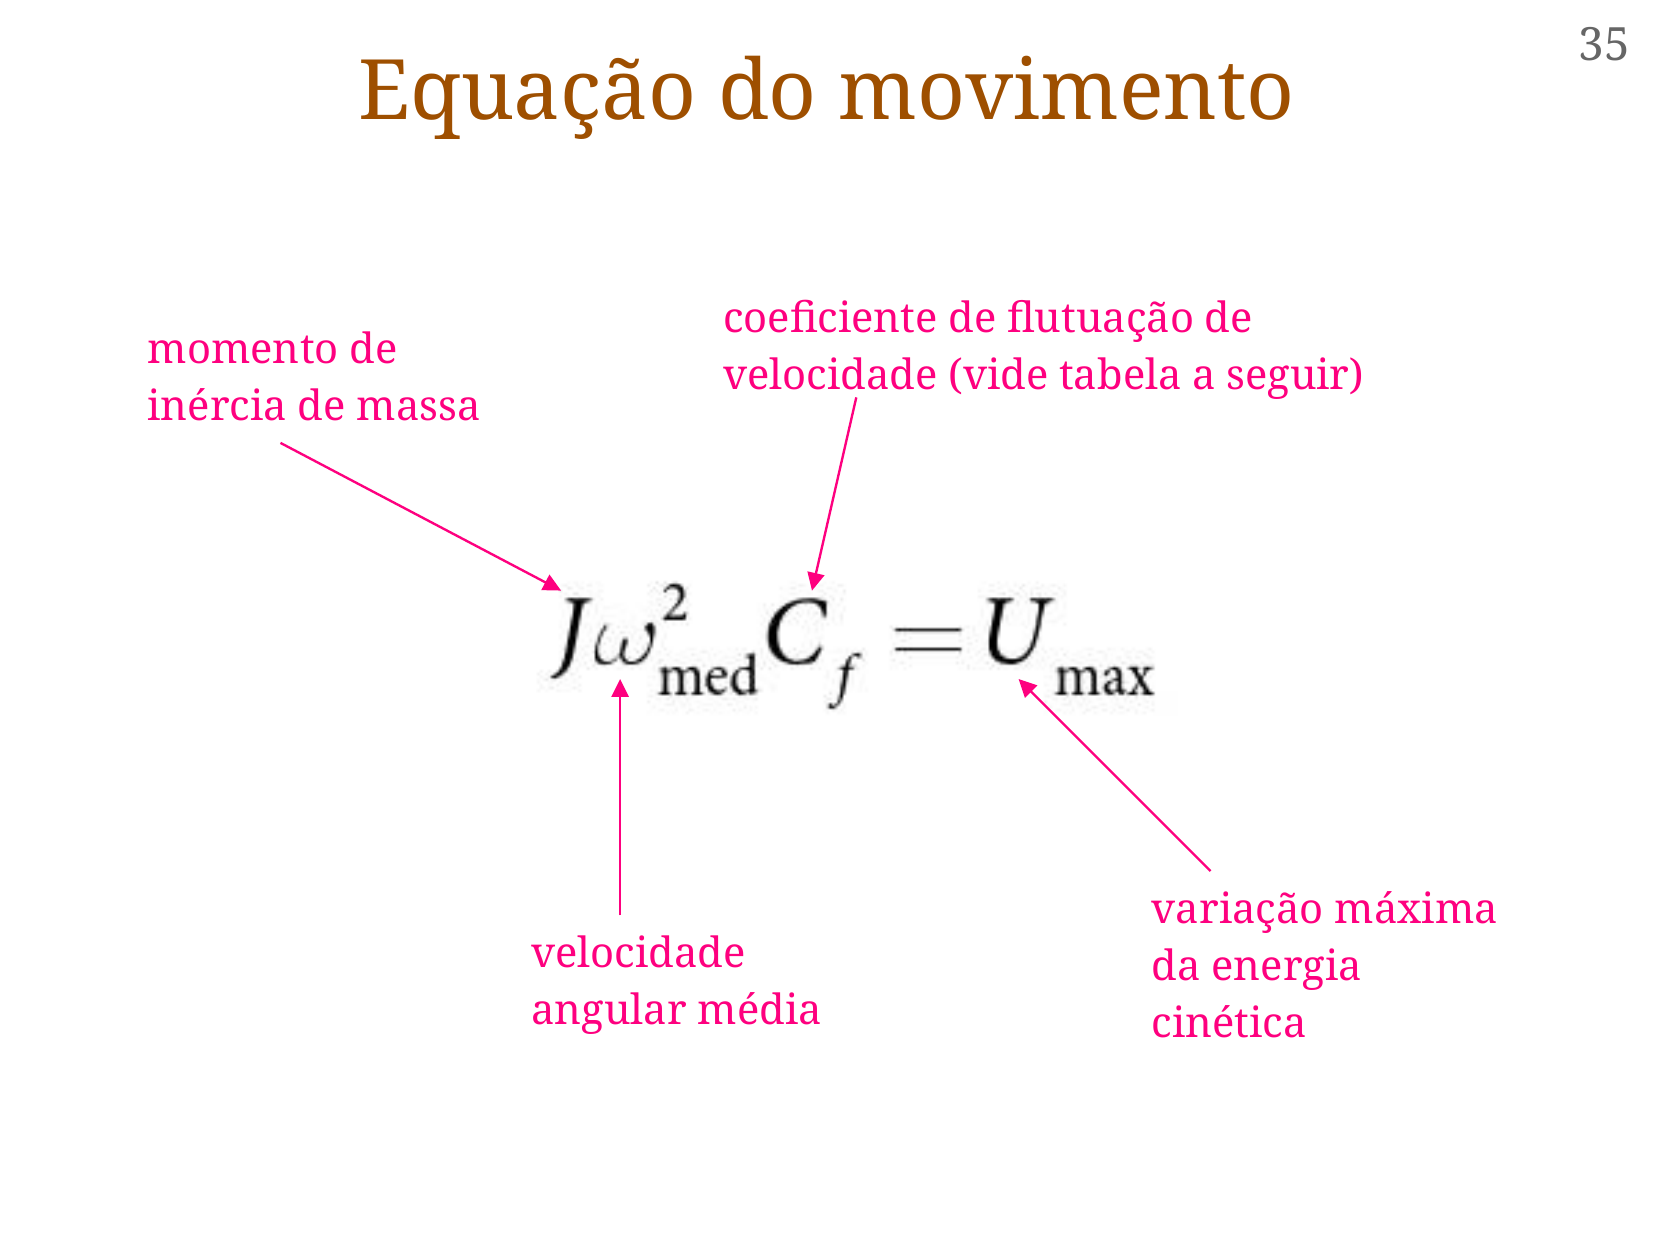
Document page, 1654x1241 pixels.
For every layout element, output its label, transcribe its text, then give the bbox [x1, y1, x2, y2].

text_box momento de inércia de massa [132, 311, 505, 441]
picture [516, 560, 1180, 729]
text_box velocidade angular média [516, 915, 886, 1045]
text_box variação máxima da energia cinética [1136, 871, 1521, 1057]
title Equação do movimento [59, 29, 1595, 148]
text_box coeficiente de flutuação de velocidade (vide tabela a seguir) [708, 280, 1403, 467]
